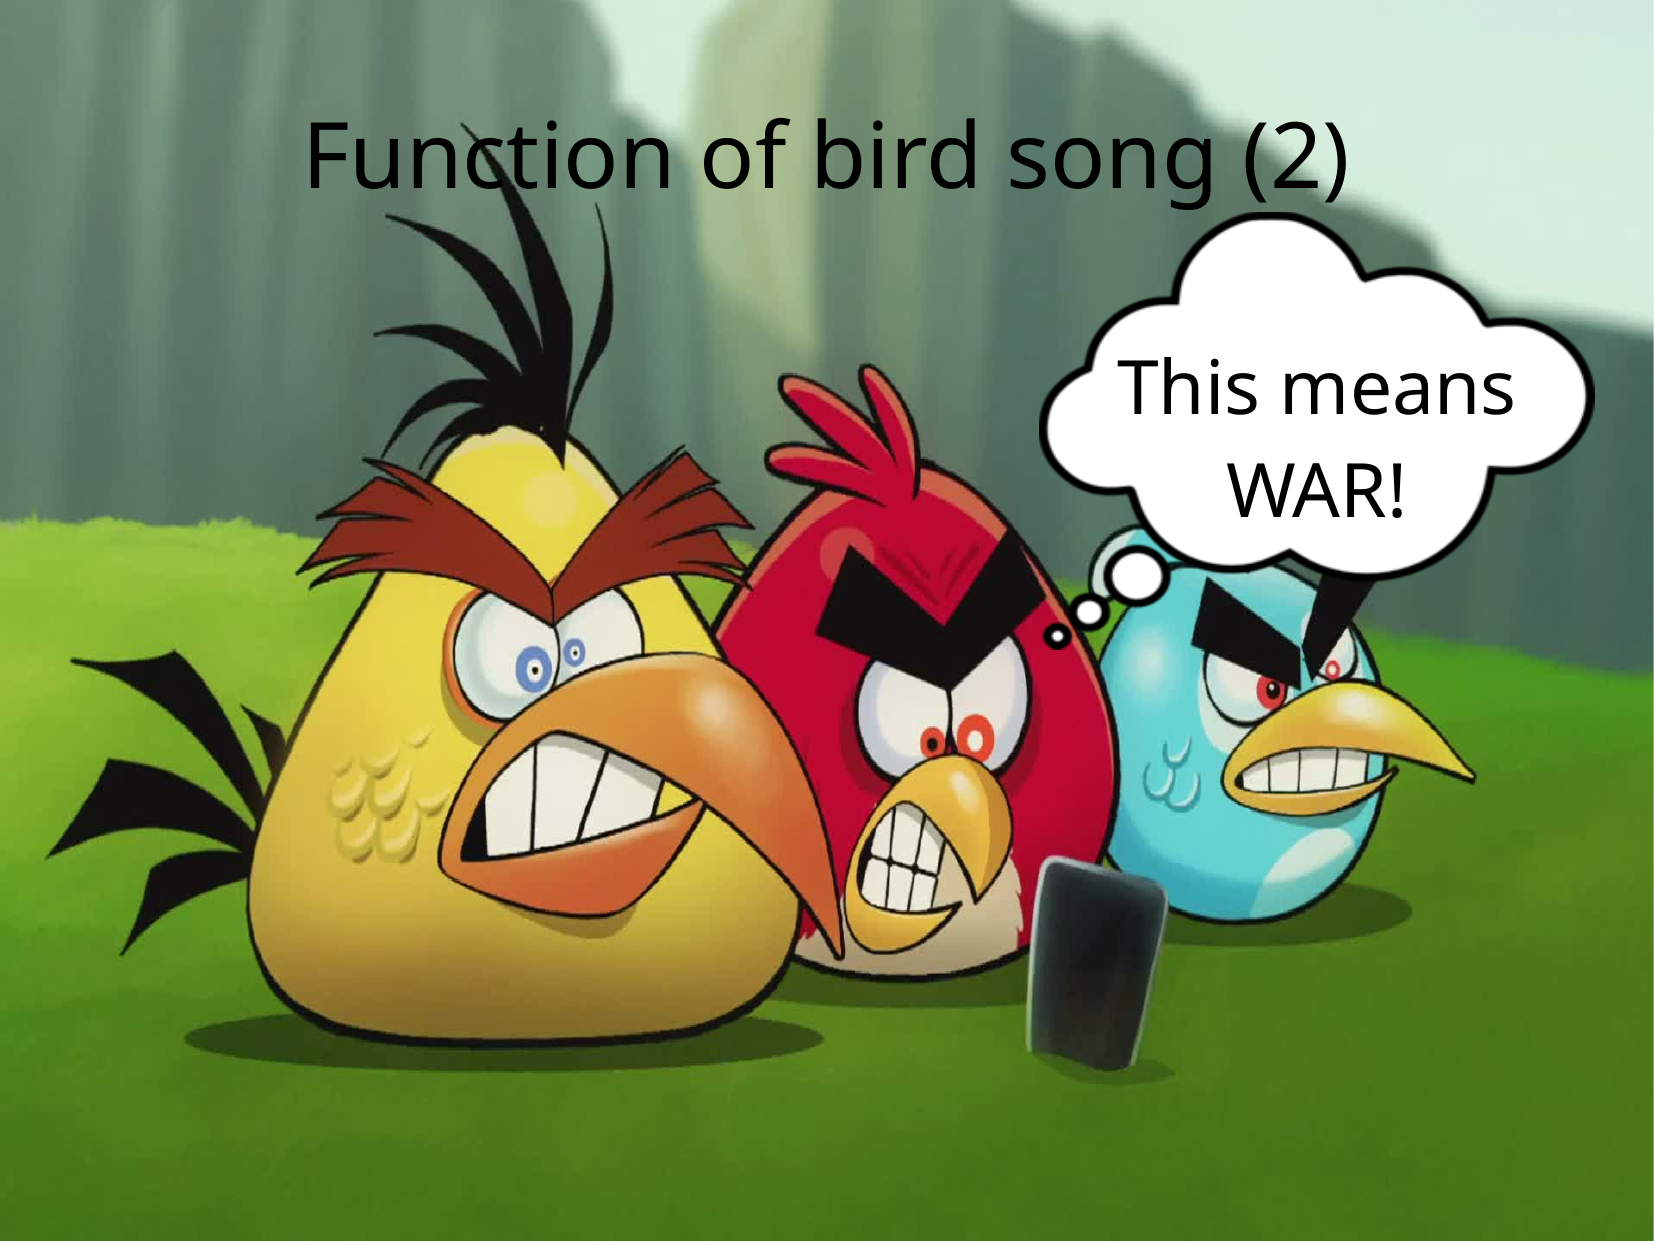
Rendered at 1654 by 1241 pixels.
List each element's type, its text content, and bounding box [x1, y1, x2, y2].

title This means WAR! [980, 307, 1654, 567]
picture [0, 0, 1654, 1241]
title Function of bird song (2) [82, 49, 1571, 257]
